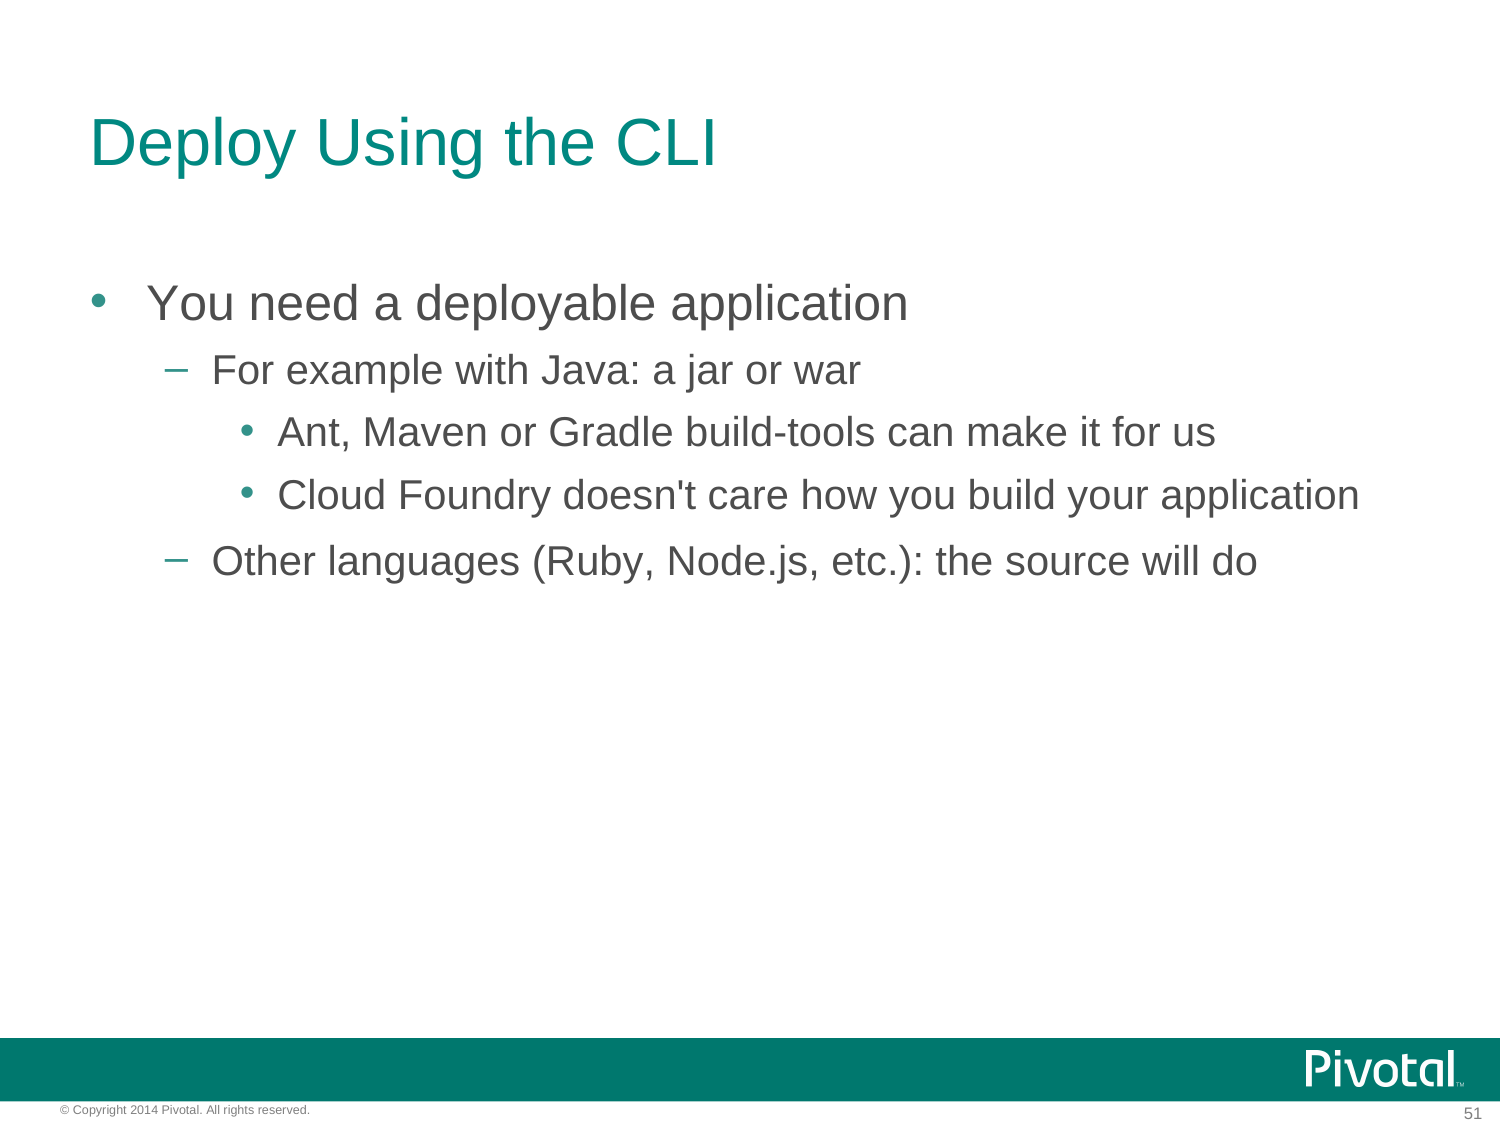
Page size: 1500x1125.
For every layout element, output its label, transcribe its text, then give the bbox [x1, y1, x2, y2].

list You need a deployable application For example with Java: a jar or war Ant, Maven or Gradle build-tools can make it for us Cloud Foundry doesn't care how you build your application Other languages (Ruby, Node.js, etc.): the source will do [75, 262, 1426, 1005]
title Deploy Using the CLI [75, 45, 1426, 233]
picture [1306, 1050, 1464, 1087]
